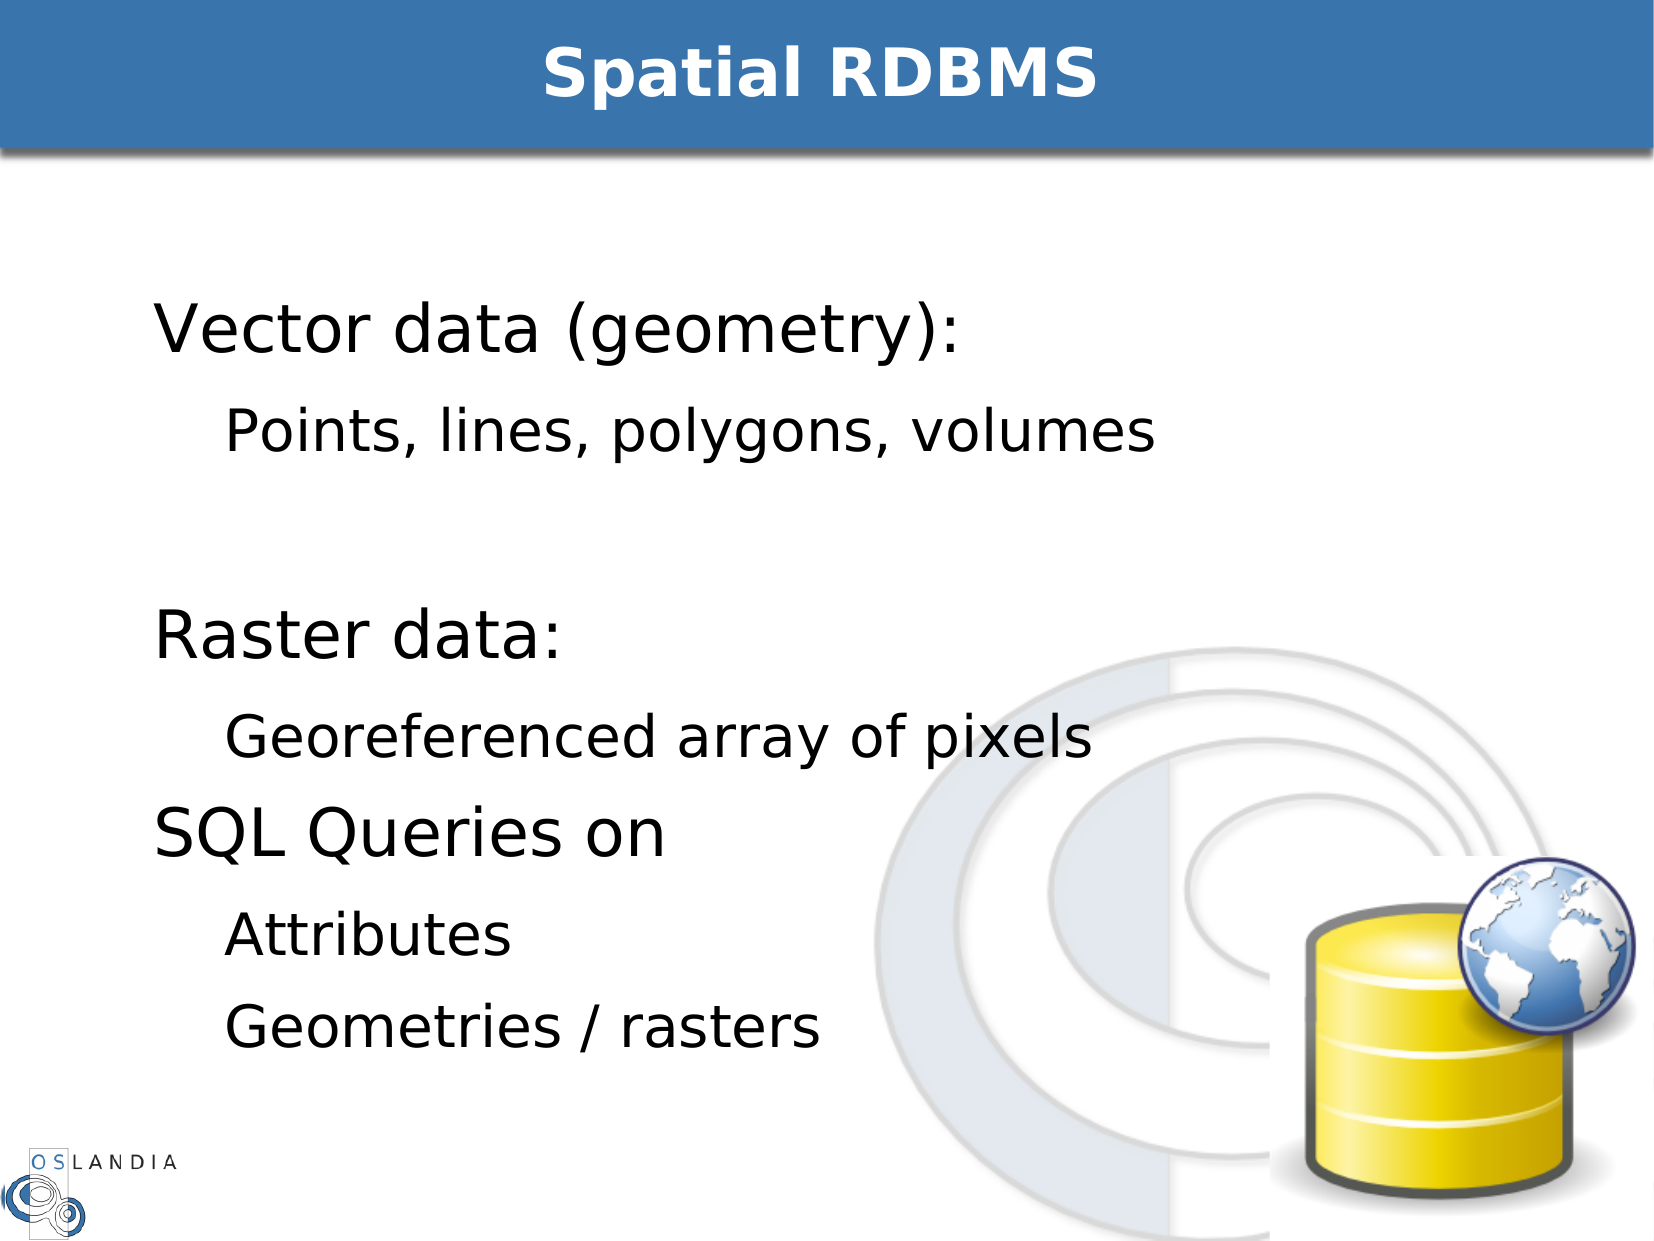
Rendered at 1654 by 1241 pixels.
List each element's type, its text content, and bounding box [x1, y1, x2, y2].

list Vector data (geometry): Points, lines, polygons, volumes Raster data: Georeferenced array of pixels SQL Queries on Attributes Geometries / rasters [82, 290, 1571, 1109]
title Spatial RDBMS [76, 0, 1565, 148]
picture [0, 0, 1654, 1241]
